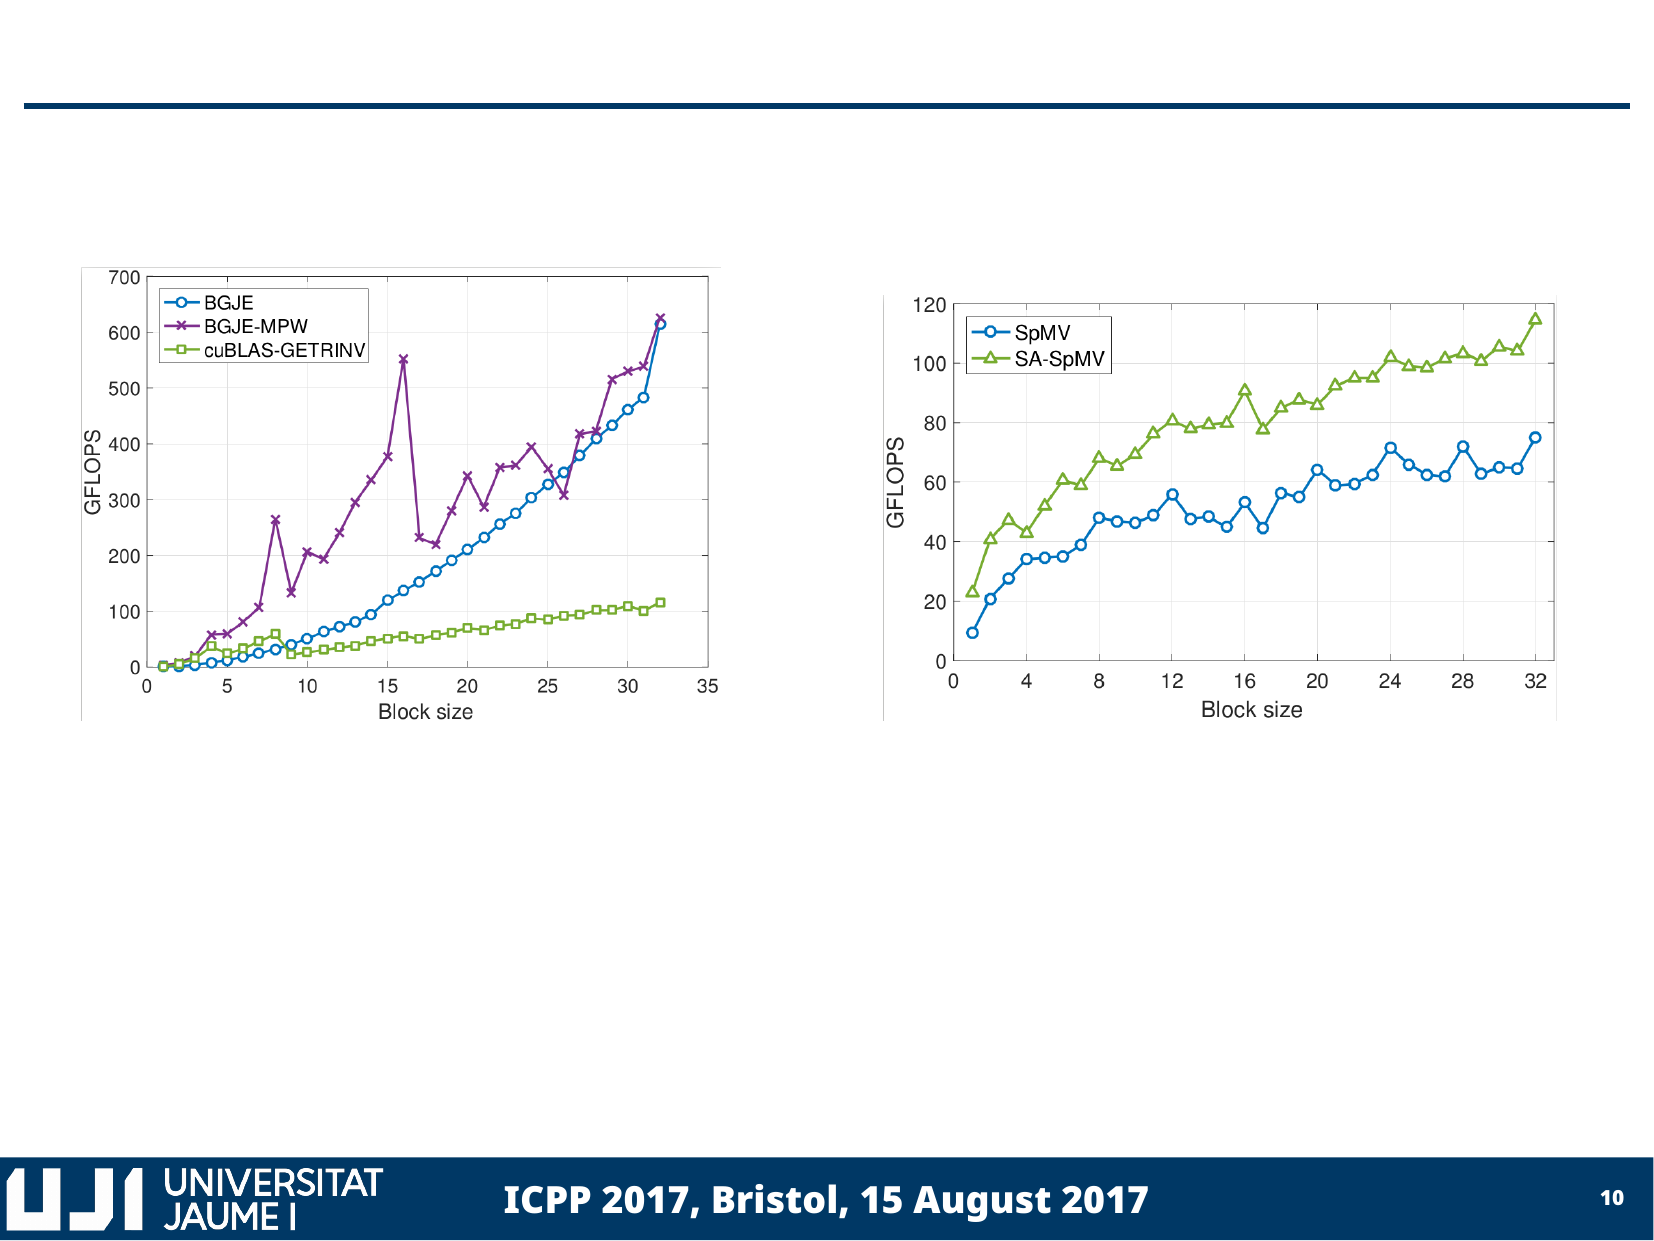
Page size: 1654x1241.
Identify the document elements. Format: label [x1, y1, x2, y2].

picture [0, 1158, 390, 1241]
picture [81, 267, 721, 721]
picture [883, 295, 1557, 721]
